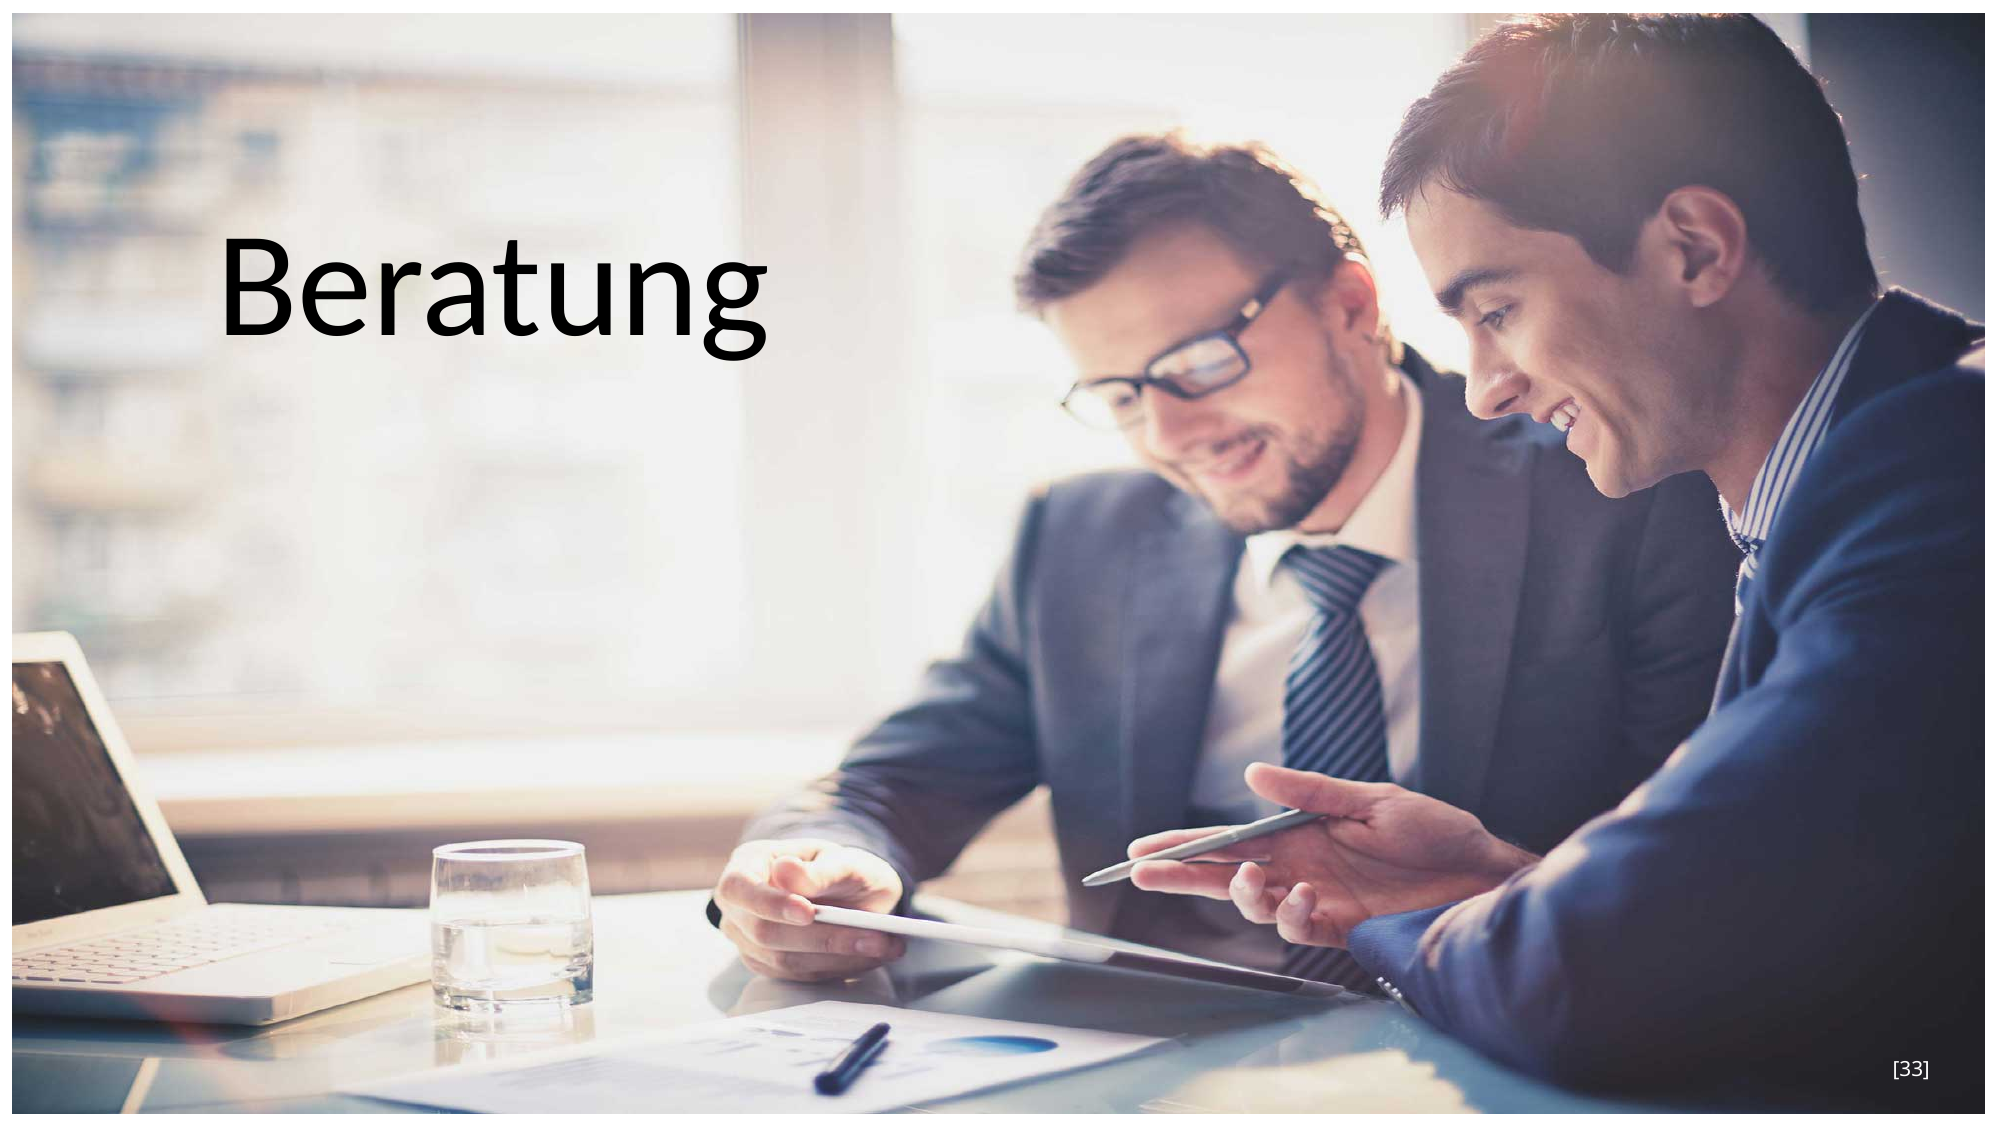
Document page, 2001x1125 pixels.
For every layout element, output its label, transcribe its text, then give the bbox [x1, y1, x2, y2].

title [33] [1877, 1051, 1973, 1085]
picture [12, 13, 1985, 1114]
text_box Beratung [201, 178, 825, 373]
